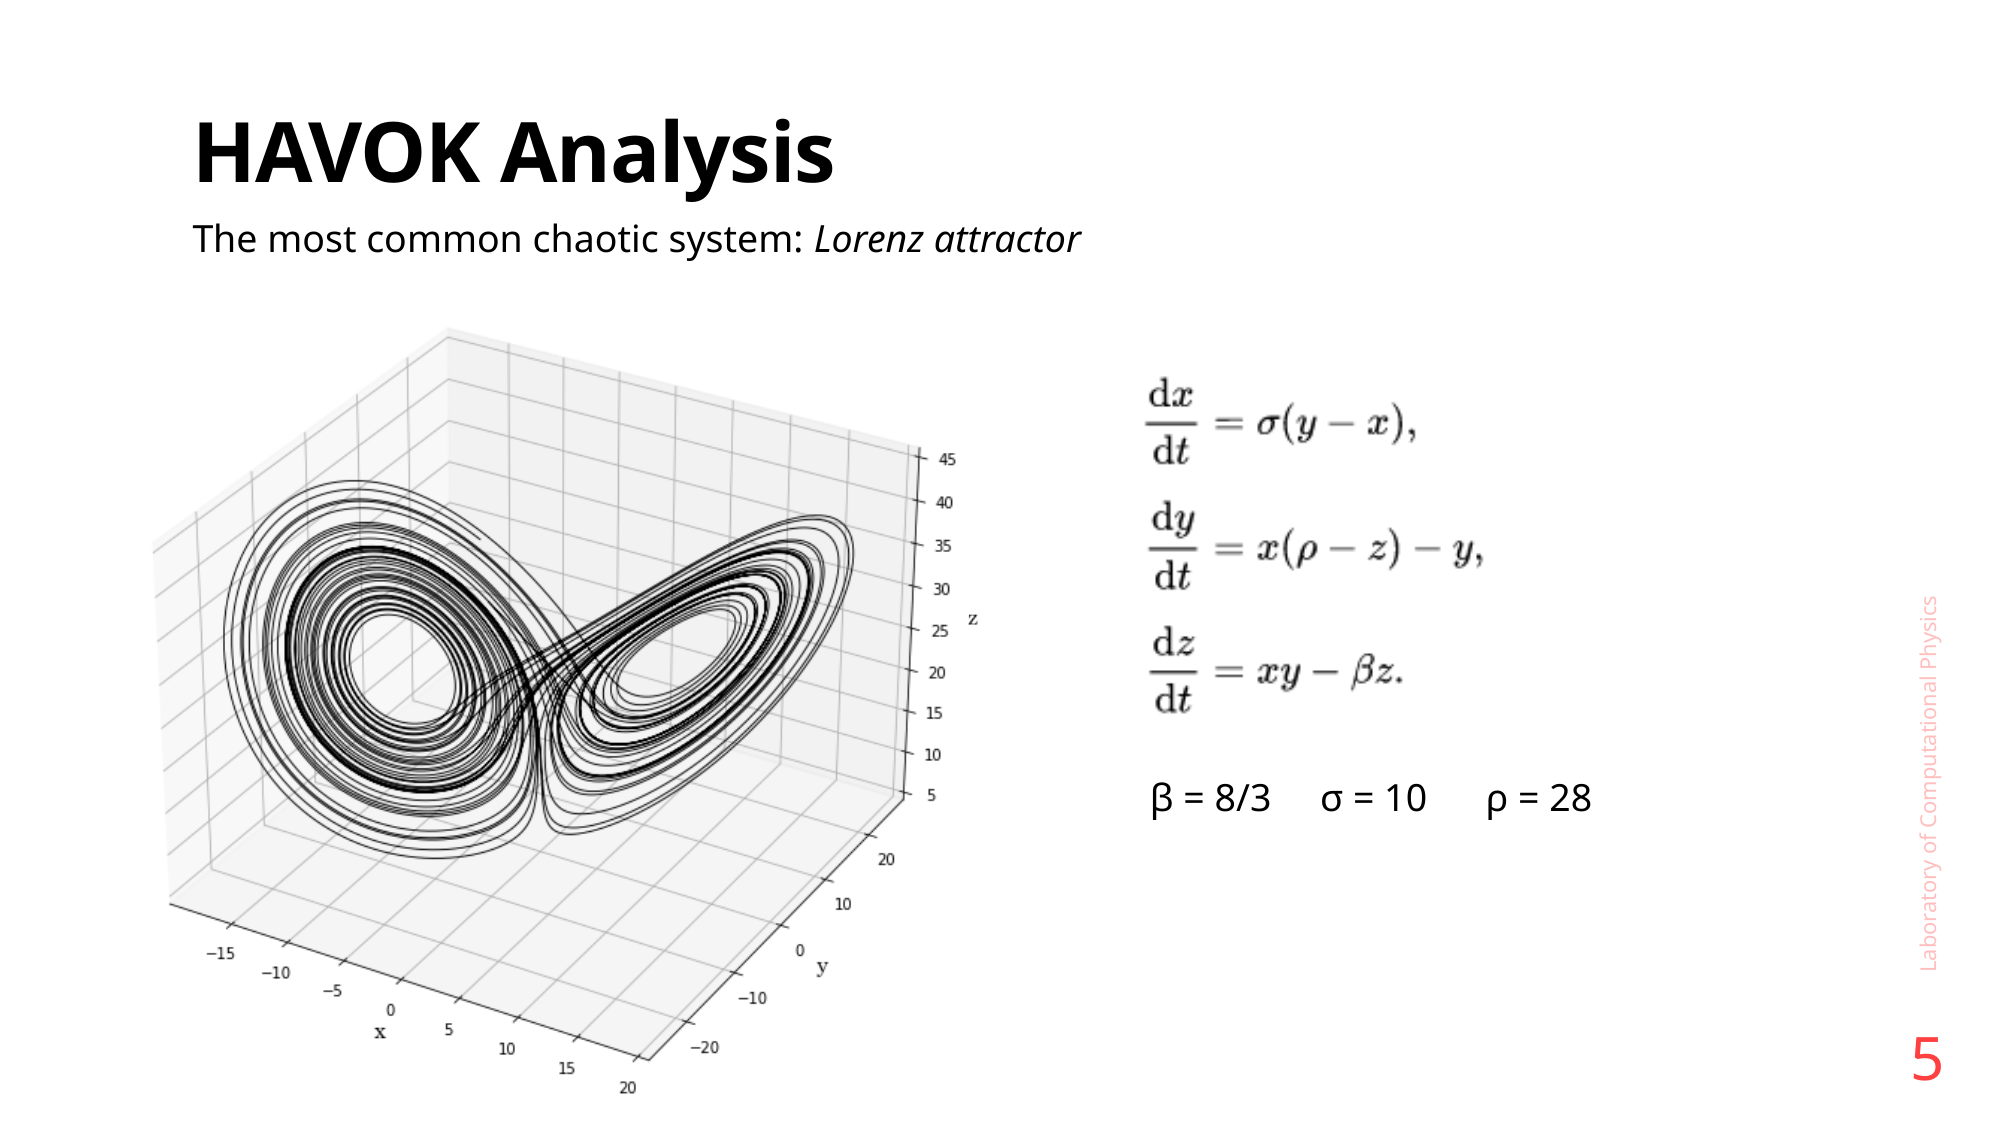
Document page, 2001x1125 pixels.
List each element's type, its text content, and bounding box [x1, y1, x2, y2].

title HAVOK Analysis [177, 60, 1768, 208]
picture [1135, 374, 1492, 718]
text_box The most common chaotic system: Lorenz attractor [177, 207, 1338, 269]
text_box β = 8/3 σ = 10 ρ = 28 [1135, 766, 1631, 828]
slide_number 5 [1852, 1012, 2000, 1110]
footer Laboratory of Computational Physics [1897, 400, 1958, 988]
picture [95, 252, 987, 1125]
